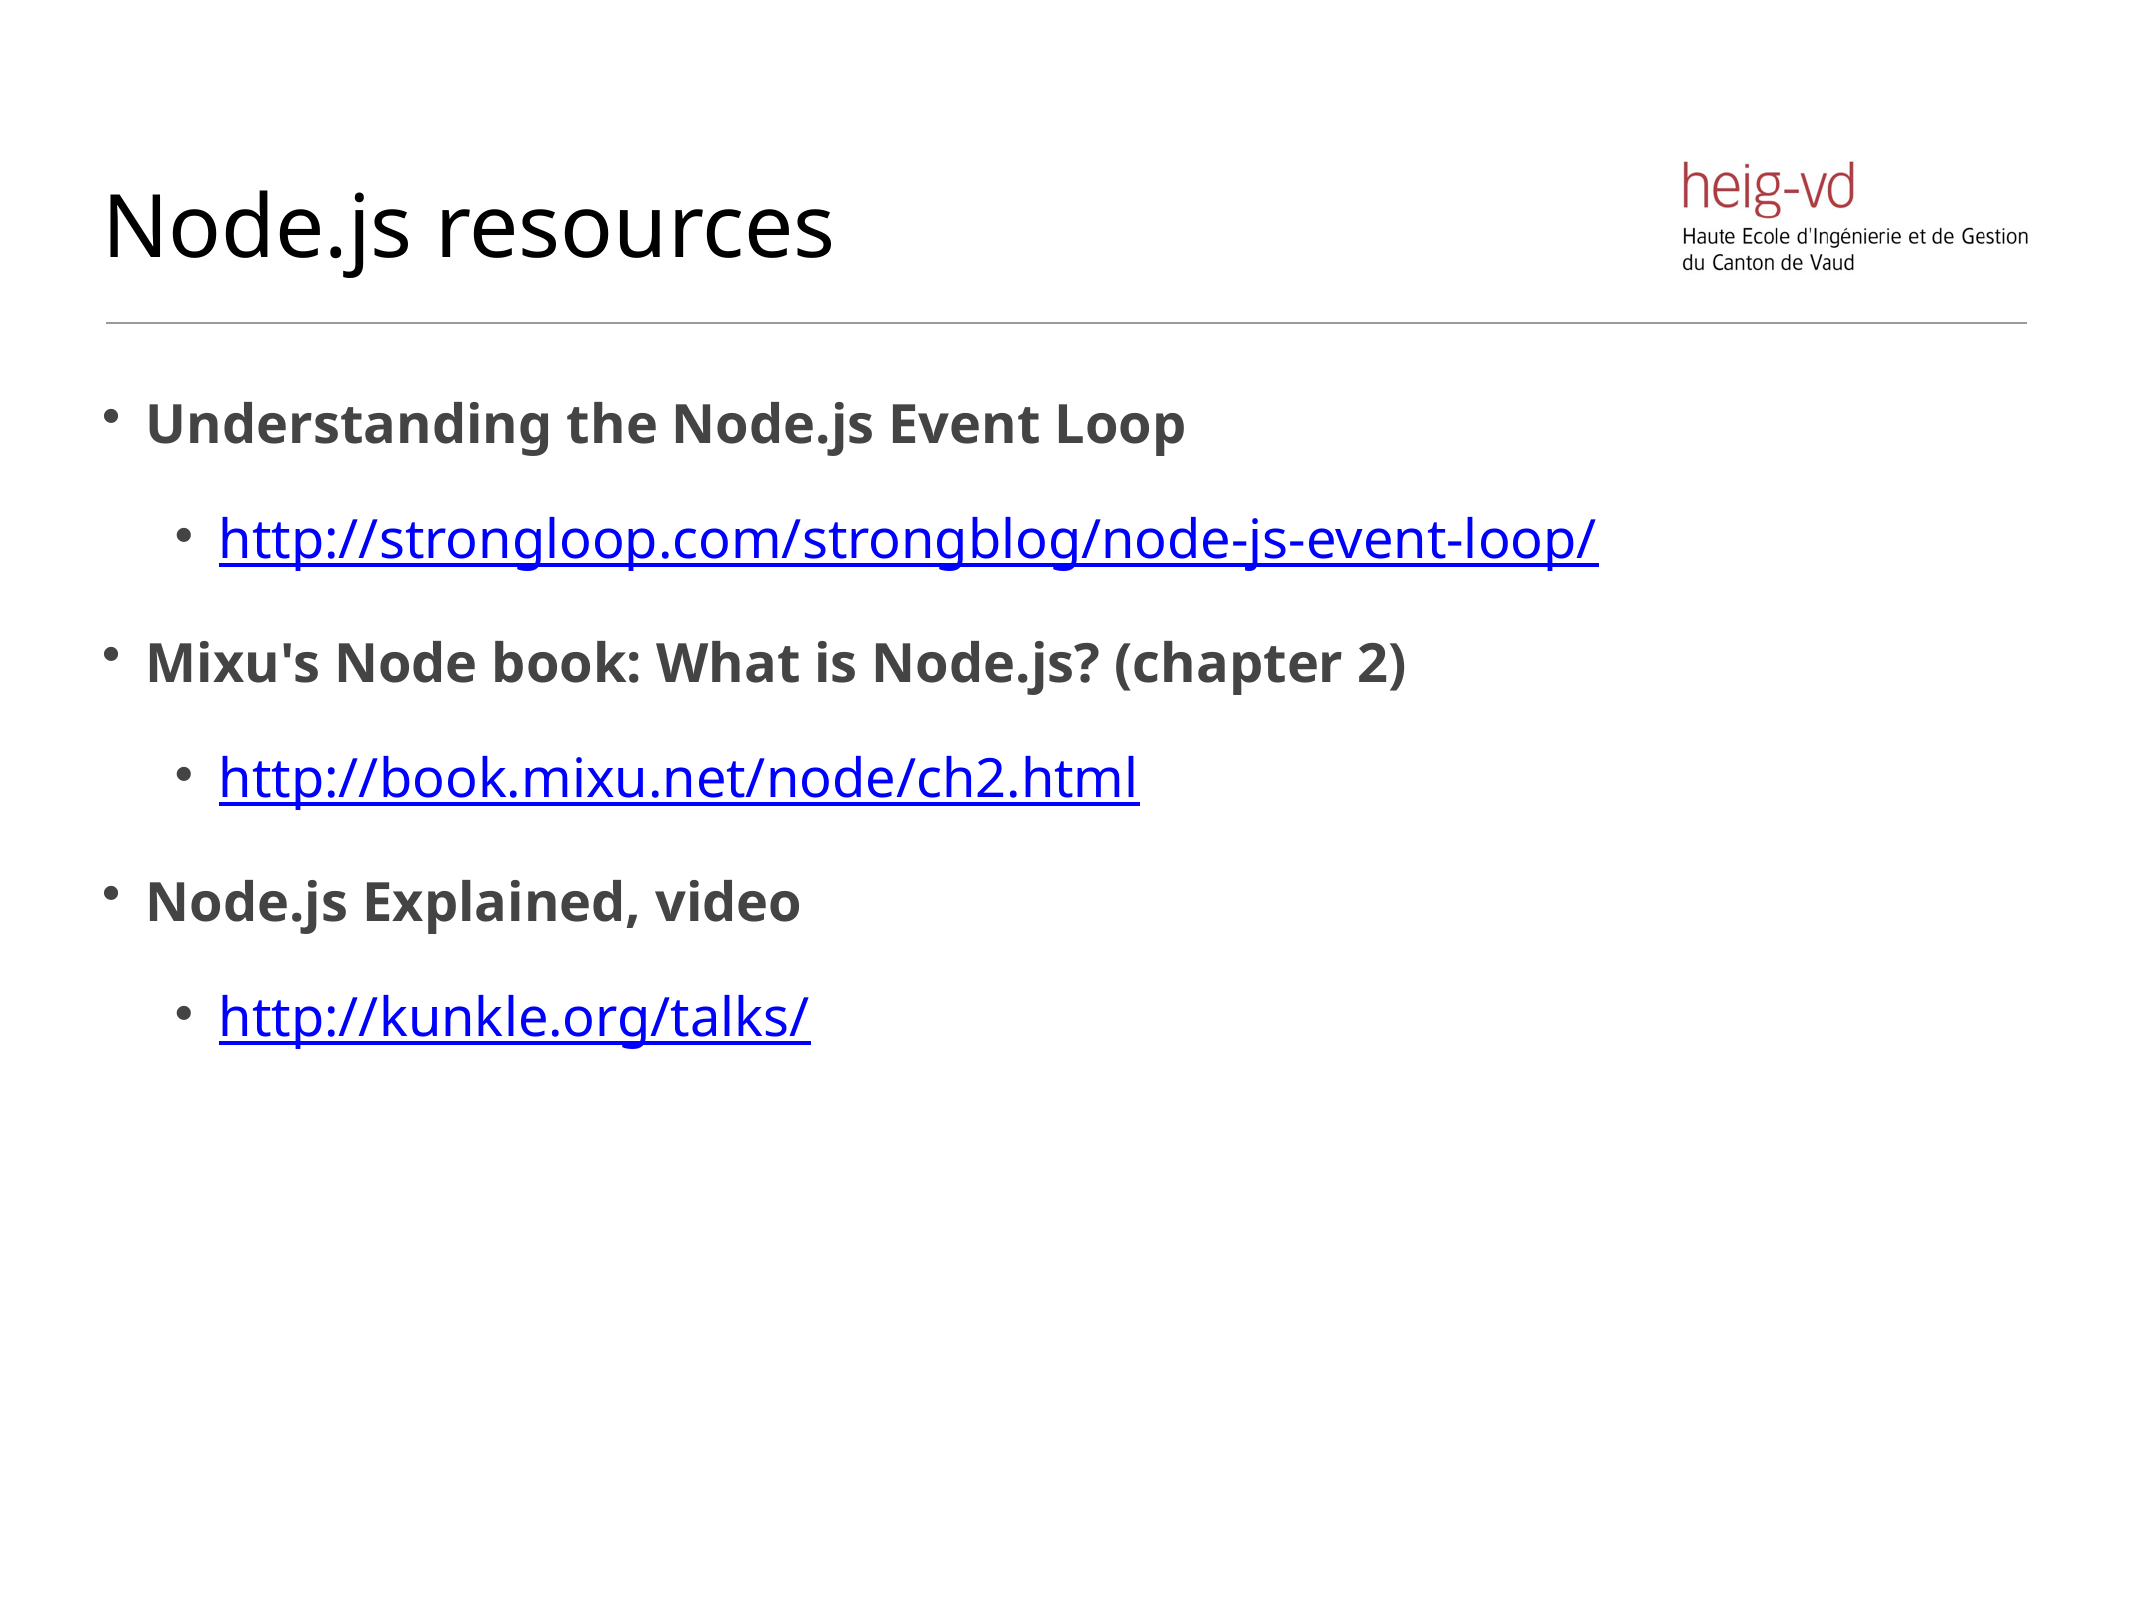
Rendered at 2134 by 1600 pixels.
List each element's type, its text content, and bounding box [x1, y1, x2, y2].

list Understanding the Node.js Event Loop http://strongloop.com/strongblog/node-js-event-loop/ Mixu's Node book: What is Node.js? (chapter 2) http://book.mixu.net/node/ch2.html Node.js Explained, video http://kunkle.org/talks/ [93, 381, 2040, 1459]
title Node.js resources [93, 54, 2040, 284]
